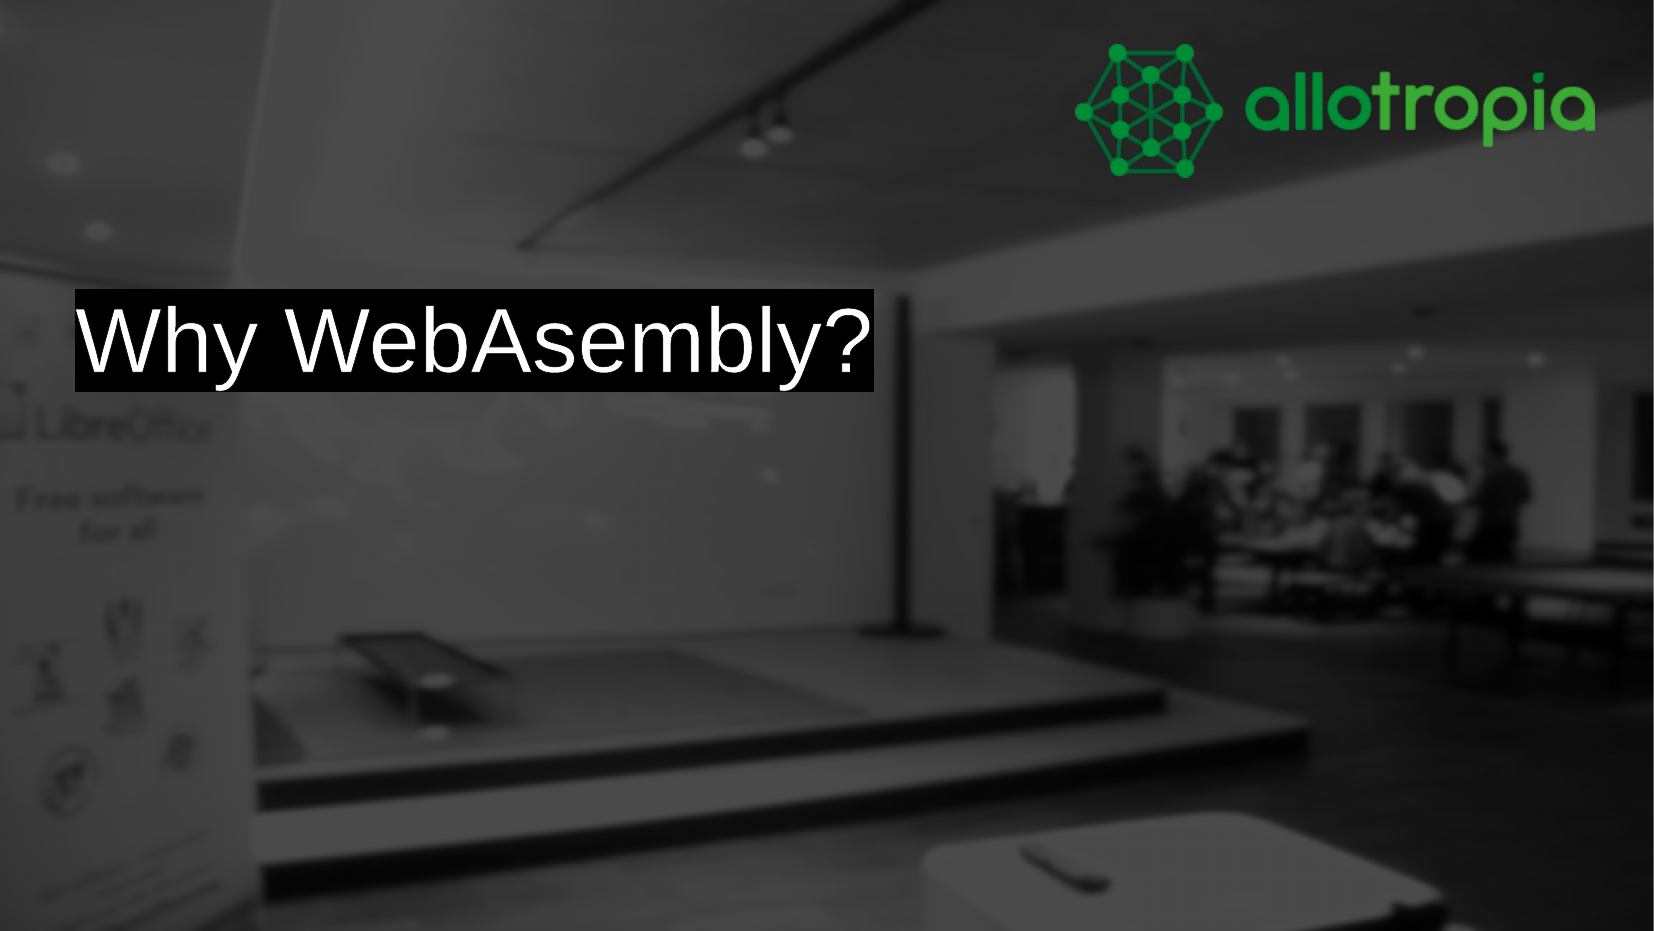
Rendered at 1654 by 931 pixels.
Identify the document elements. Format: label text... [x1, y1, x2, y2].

picture [0, 0, 1654, 931]
title Why WebAsembly? [75, 262, 1564, 419]
